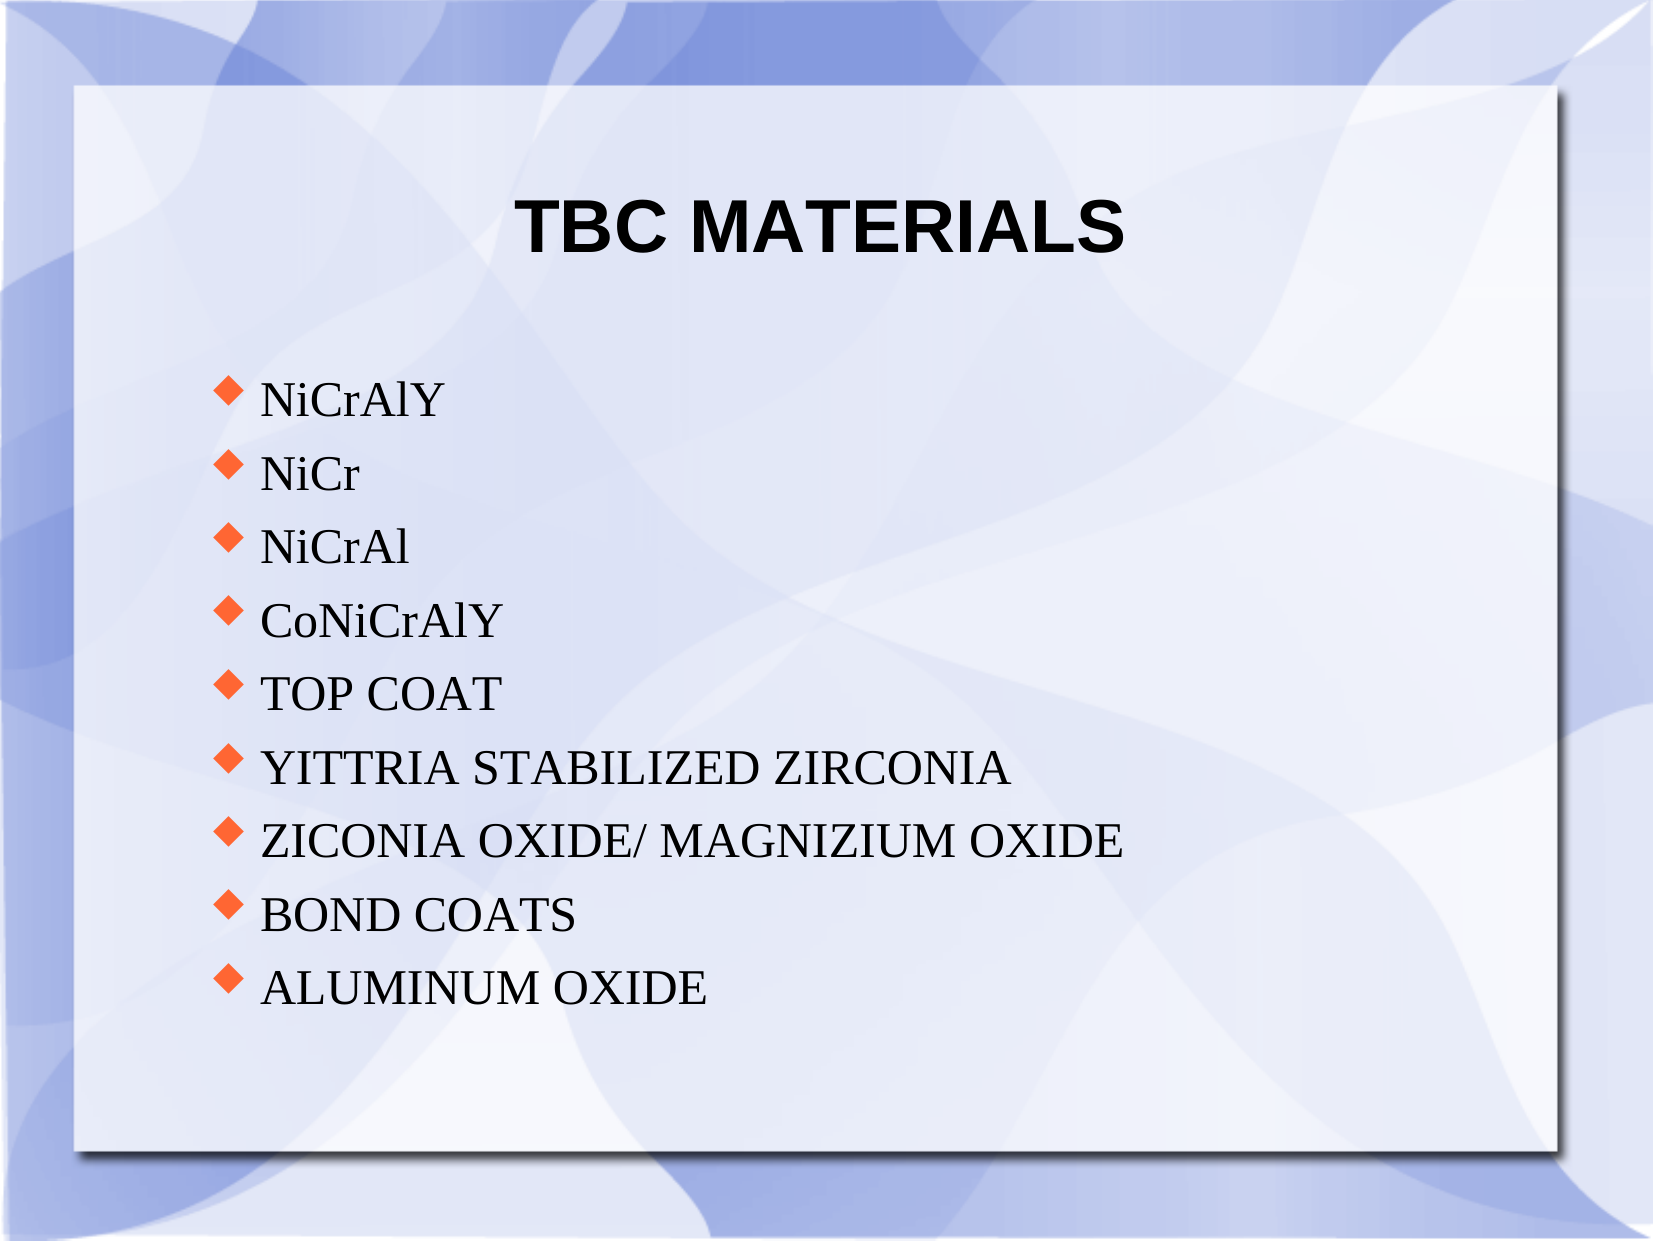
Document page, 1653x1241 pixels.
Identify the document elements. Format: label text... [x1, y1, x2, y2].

title TBC MATERIALS [230, 112, 1411, 328]
picture [0, 0, 1653, 1241]
list NiCrAlY NiCr NiCrAl CoNiCrAlY TOP COAT YITTRIA STABILIZED ZIRCONIA ZICONIA OXIDE/ MAGNIZIUM OXIDE BOND COATS ALUMINUM OXIDE [210, 327, 1653, 1241]
